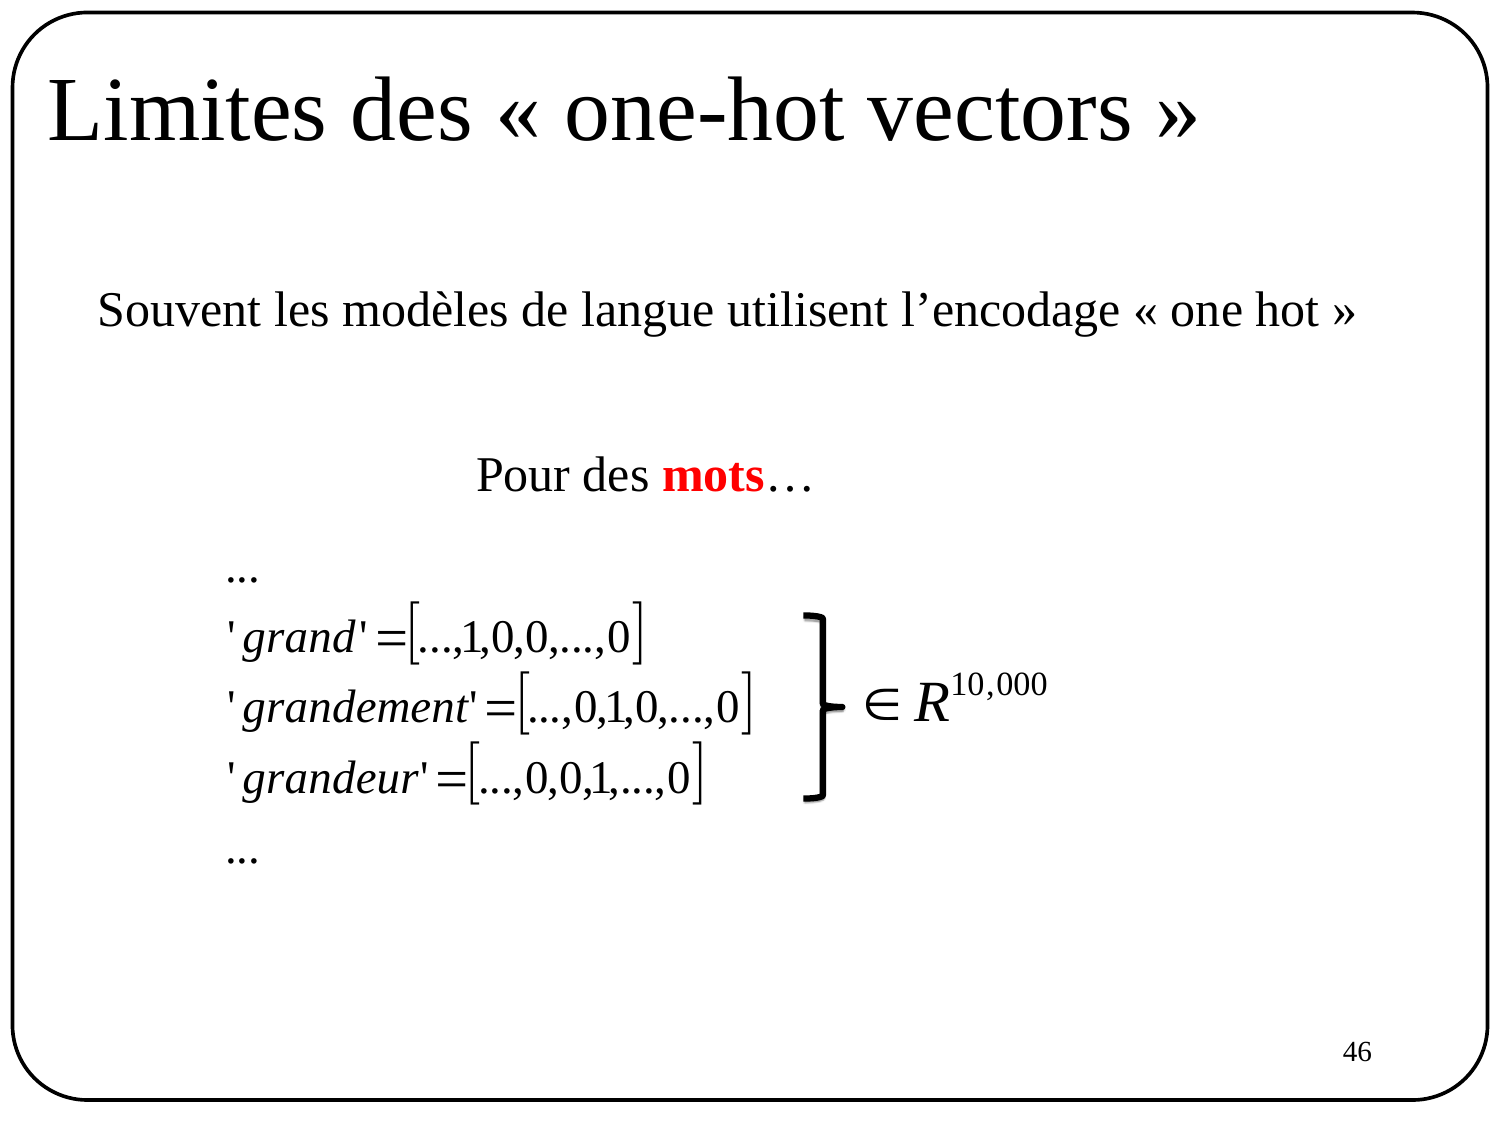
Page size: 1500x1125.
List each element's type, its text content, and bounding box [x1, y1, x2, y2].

title Limites des « one-hot vectors » [32, 10, 1308, 198]
picture [220, 570, 761, 876]
chart [221, 572, 762, 877]
picture [860, 658, 1057, 732]
text_box Souvent les modèles de langue utilisent l’encodage « one hot » [83, 268, 1373, 344]
text_box Pour des mots… [461, 433, 831, 509]
chart [860, 660, 1058, 734]
slide_number <number> [1074, 1025, 1388, 1100]
